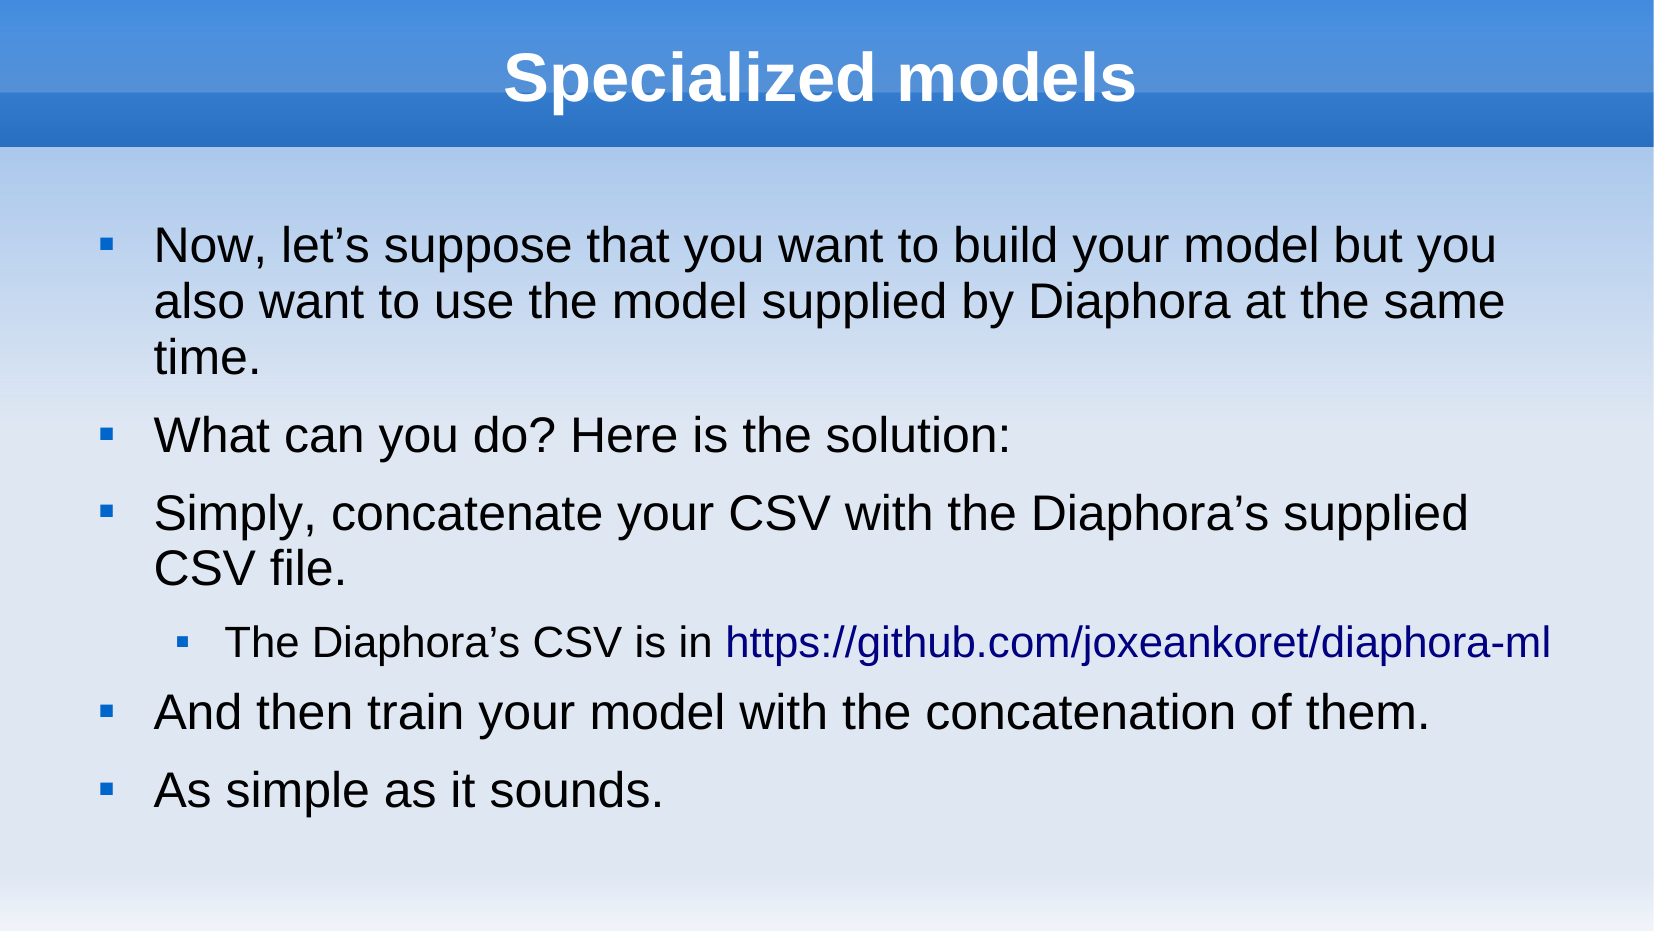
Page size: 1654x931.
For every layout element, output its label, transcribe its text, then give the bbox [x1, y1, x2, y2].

picture [0, 0, 1654, 931]
list Now, let’s suppose that you want to build your model but you also want to use the model supplied by Diaphora at the same time. What can you do? Here is the solution: Simply, concatenate your CSV with the Diaphora’s supplied CSV file. The Diaphora’s CSV is in https://github.com/joxeankoret/diaphora-ml And then train your model with the concatenation of them. As simple as it sounds. [82, 217, 1571, 832]
title Specialized models [76, 0, 1565, 156]
